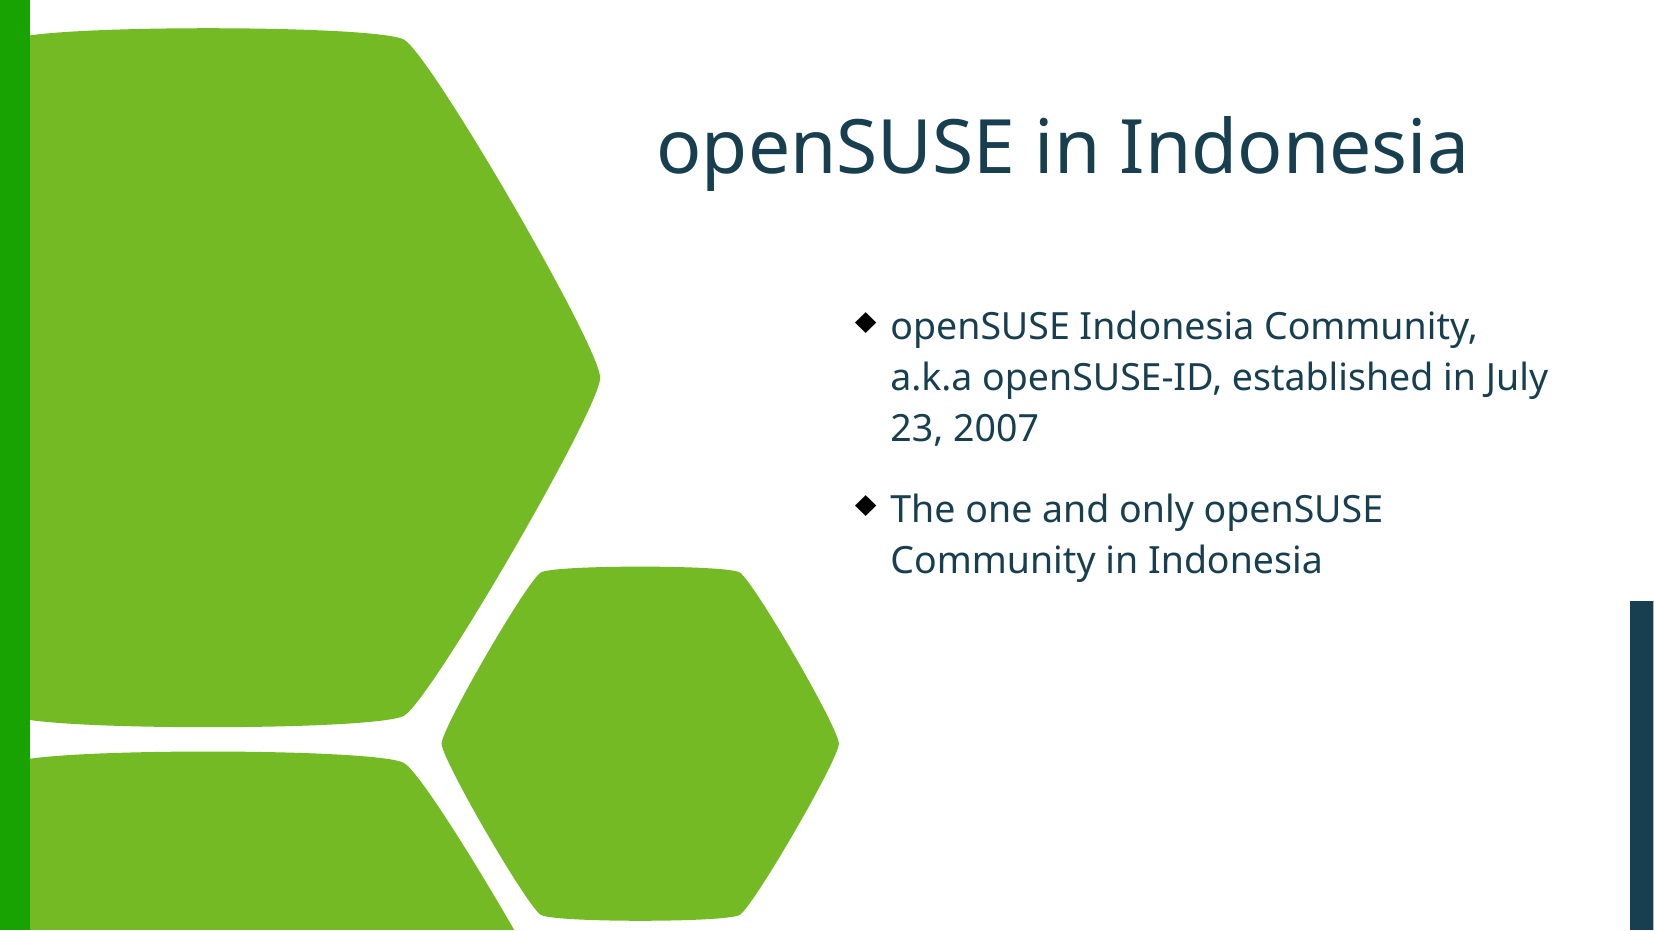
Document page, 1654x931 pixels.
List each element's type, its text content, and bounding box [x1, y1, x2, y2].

text_box [0, 28, 601, 728]
list openSUSE Indonesia Community, a.k.a openSUSE-ID, established in July 23, 2007 The one and only openSUSE Community in Indonesia [855, 299, 1561, 870]
text_box [441, 566, 839, 921]
text_box [0, 751, 515, 930]
title openSUSE in Indonesia [555, 49, 1571, 239]
